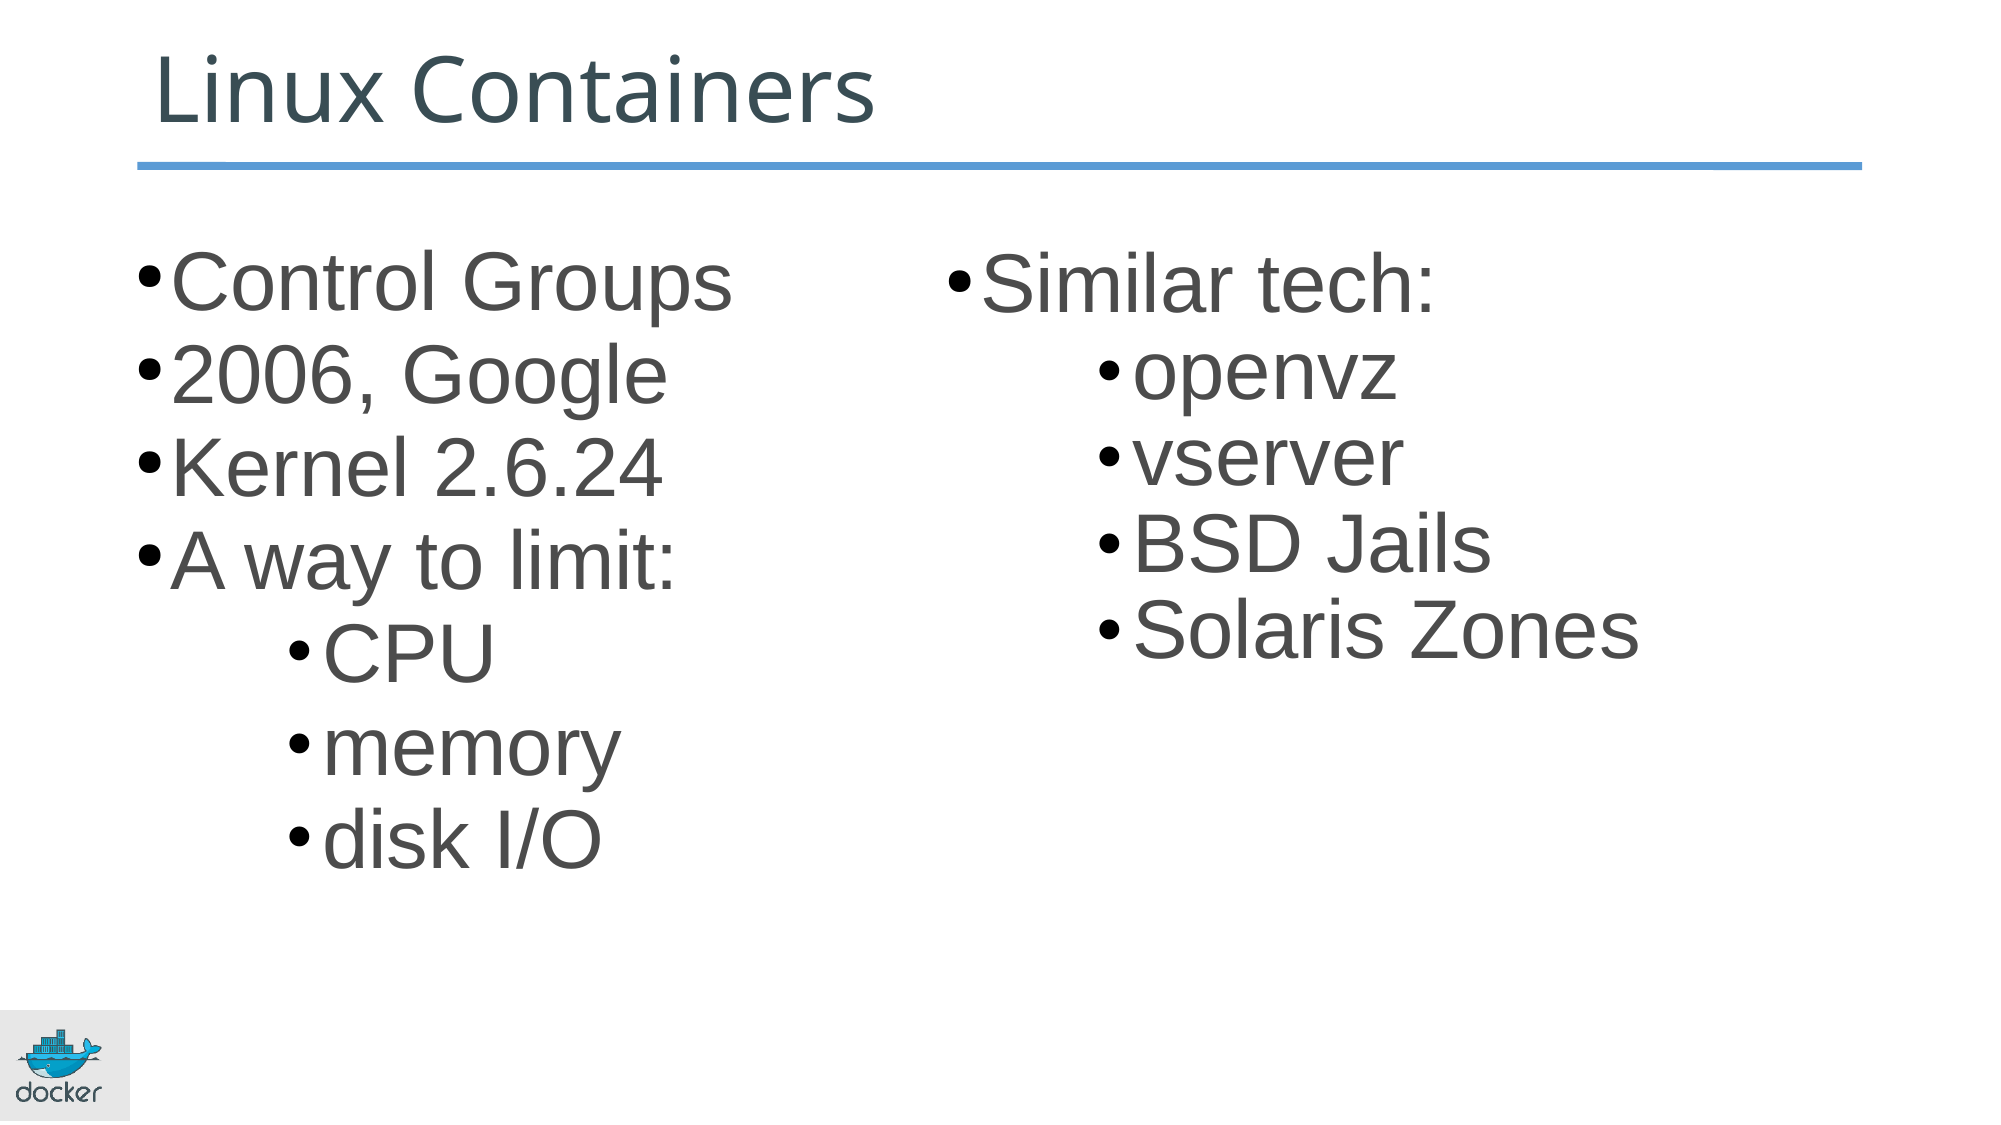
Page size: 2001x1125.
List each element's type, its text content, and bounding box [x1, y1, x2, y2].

picture [0, 1010, 130, 1121]
text_box Similar tech: openvz vserver BSD Jails Solaris Zones [930, 236, 1816, 691]
text_box Linux Containers [137, 22, 1863, 133]
text_box Control Groups 2006, Google Kernel 2.6.24 A way to limit: CPU memory disk I/O [120, 224, 901, 785]
